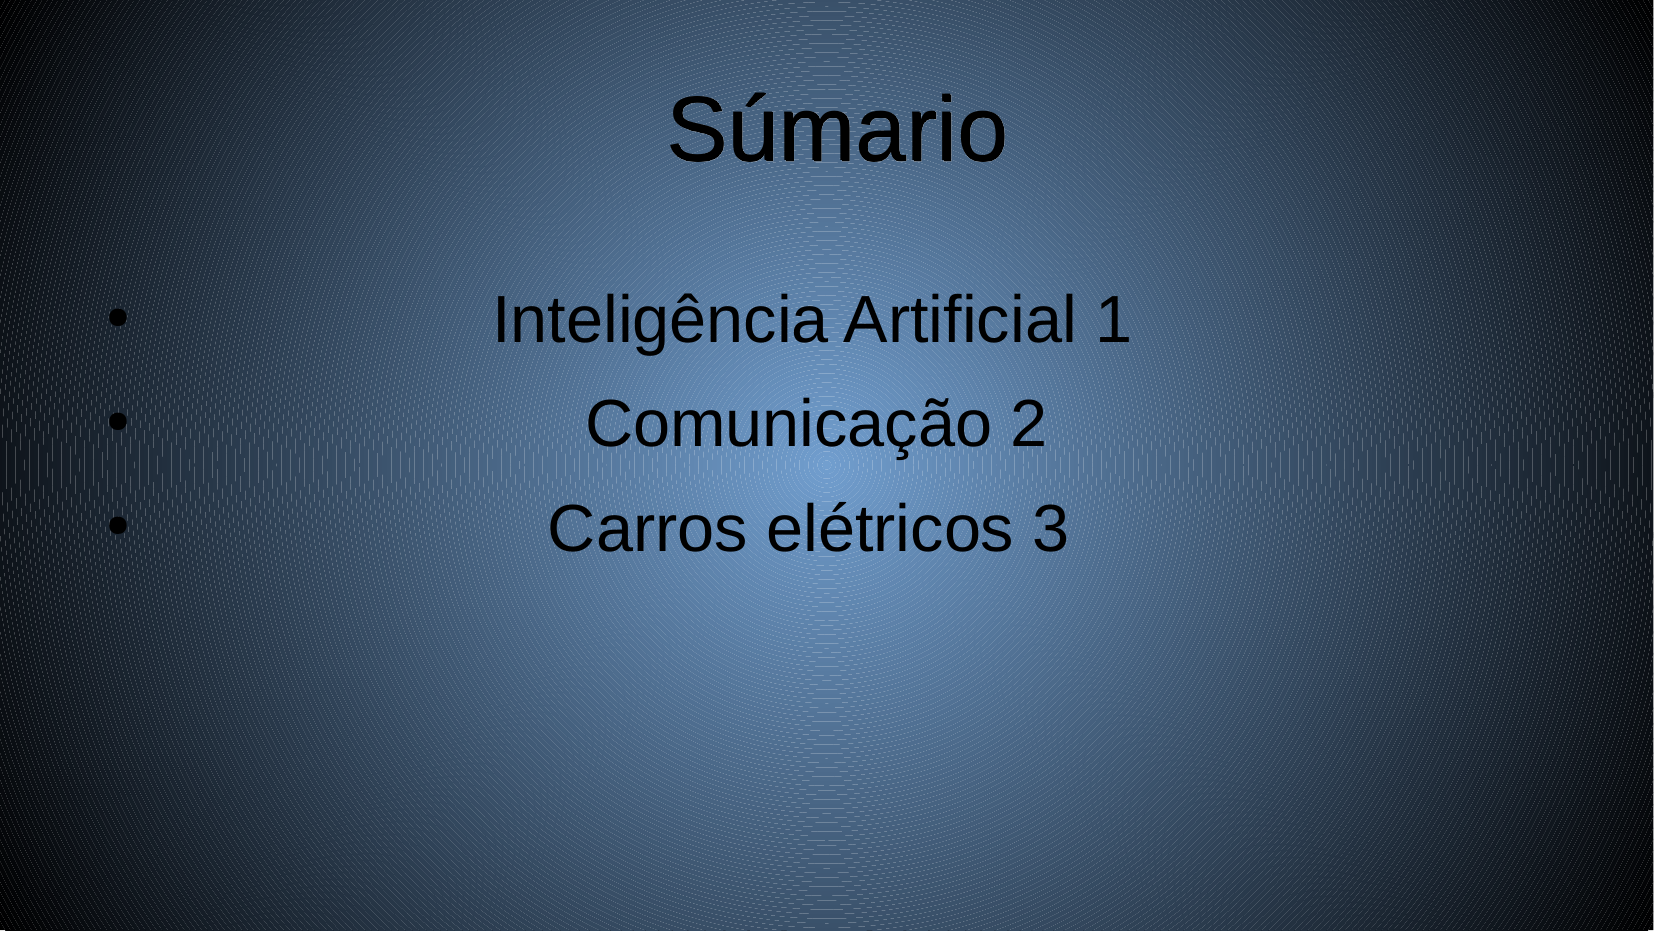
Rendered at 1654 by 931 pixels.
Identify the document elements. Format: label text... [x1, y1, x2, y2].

list Inteligência Artificial 1 Comunicação 2 Carros elétricos 3 [88, 282, 1625, 822]
title Súmario [106, 51, 1595, 207]
